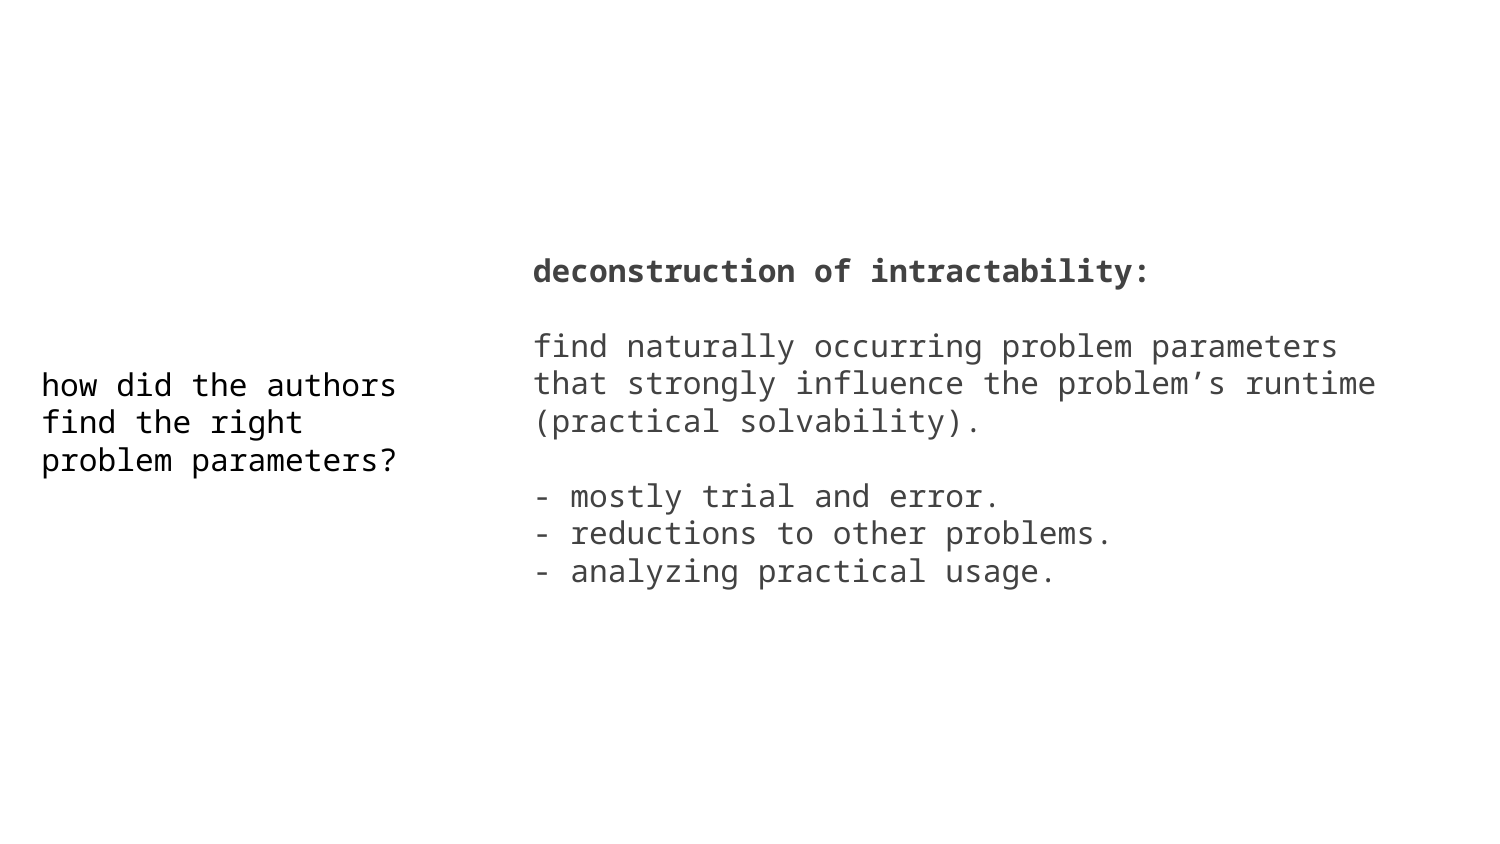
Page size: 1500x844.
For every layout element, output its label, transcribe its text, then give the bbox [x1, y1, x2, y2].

text_box how did the authors find the right problem parameters? [26, 349, 444, 493]
text_box deconstruction of intractability: find naturally occurring problem parameters that strongly influence the problem’s runtime (practical solvability). - mostly trial and error. - reductions to other problems. - analyzing practical usage. [517, 236, 1500, 604]
